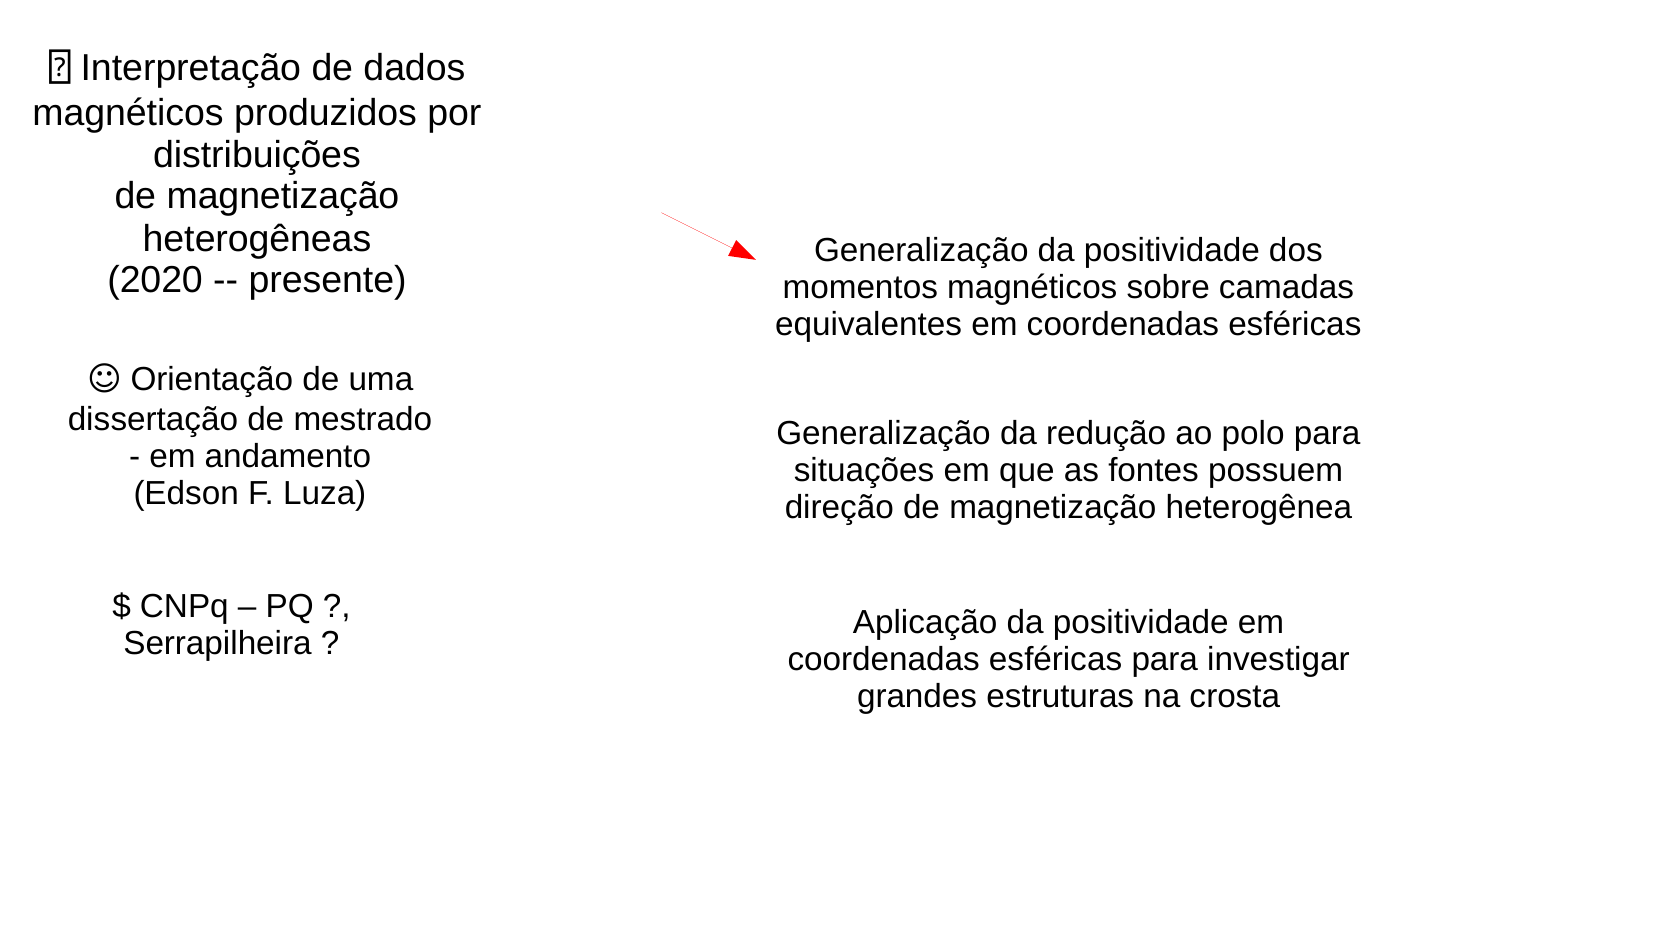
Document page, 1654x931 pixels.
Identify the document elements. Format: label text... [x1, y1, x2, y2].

text_box Generalização da positividade dos momentos magnéticos sobre camadas equivalentes em coordenadas esféricas [755, 224, 1382, 351]
text_box ☺ Orientação de uma dissertação de mestrado - em andamento (Edson F. Luza) [53, 347, 473, 524]
text_box ⍰ Interpretação de dados magnéticos produzidos por distribuições de magnetização heterogêneas (2020 -- presente) [17, 32, 508, 314]
text_box $ CNPq – PQ ?, Serrapilheira ? [97, 580, 440, 669]
text_box Generalização da redução ao polo para situações em que as fontes possuem direção de magnetização heterogênea [755, 407, 1382, 534]
text_box Aplicação da positividade em coordenadas esféricas para investigar grandes estruturas na crosta [755, 596, 1382, 723]
